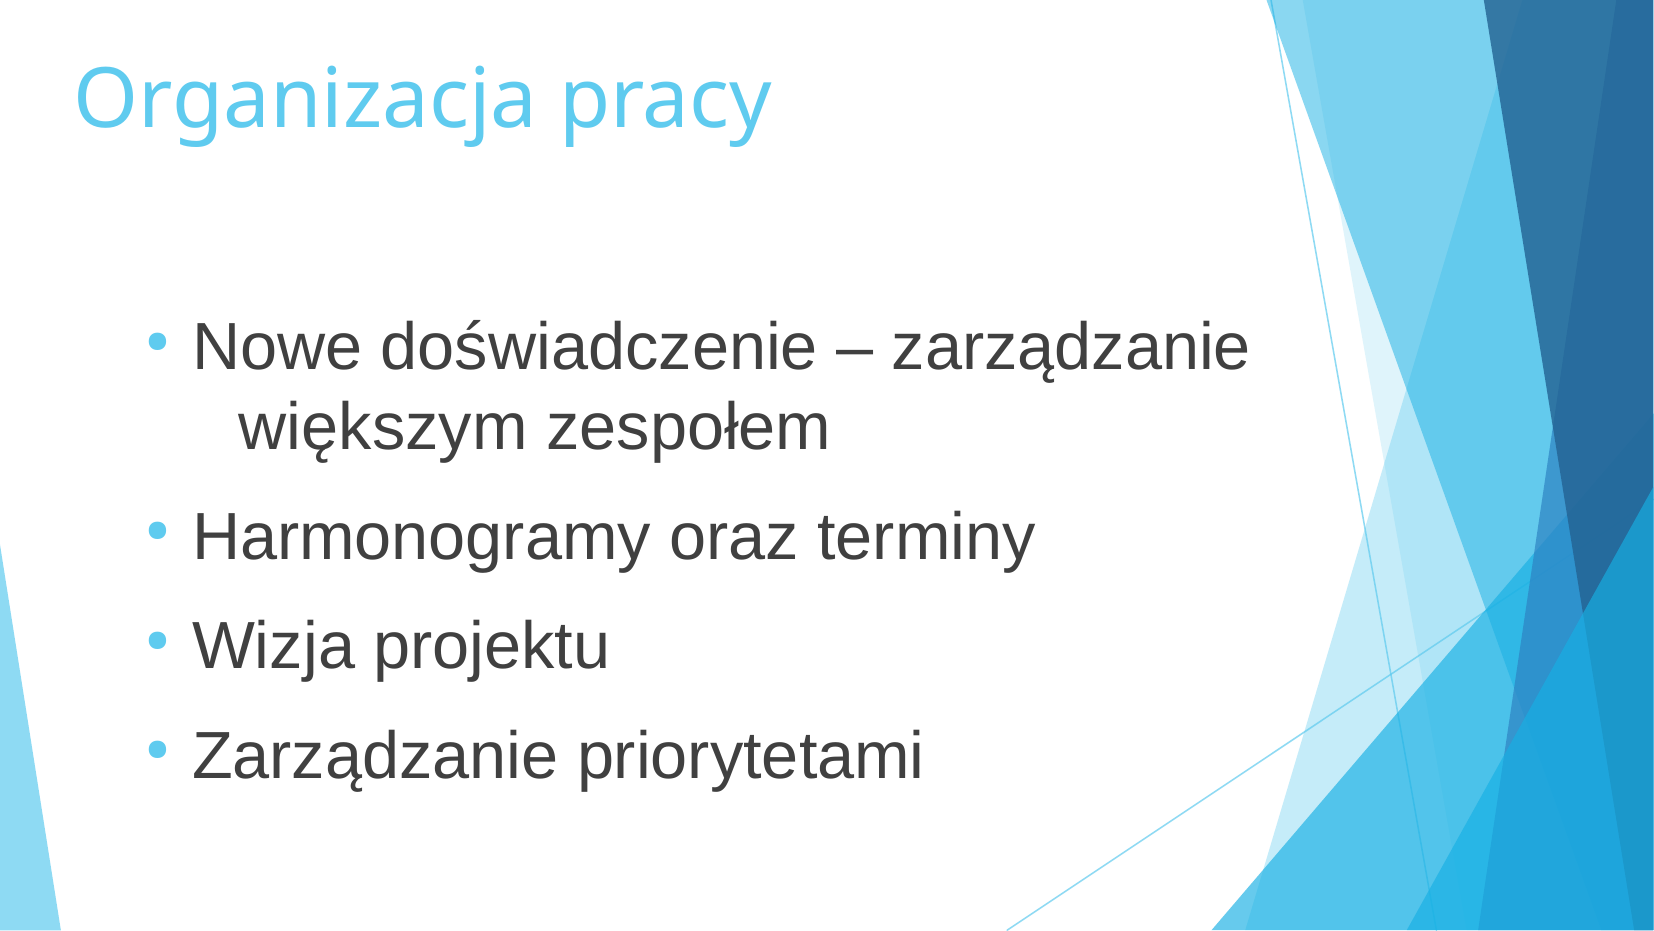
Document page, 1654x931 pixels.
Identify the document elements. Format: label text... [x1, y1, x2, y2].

title Organizacja pracy [0, 36, 1489, 193]
list Nowe doświadczenie – zarządzanie większym zespołem Harmonogramy oraz terminy Wizja projektu Zarządzanie priorytetami [0, 295, 1489, 835]
